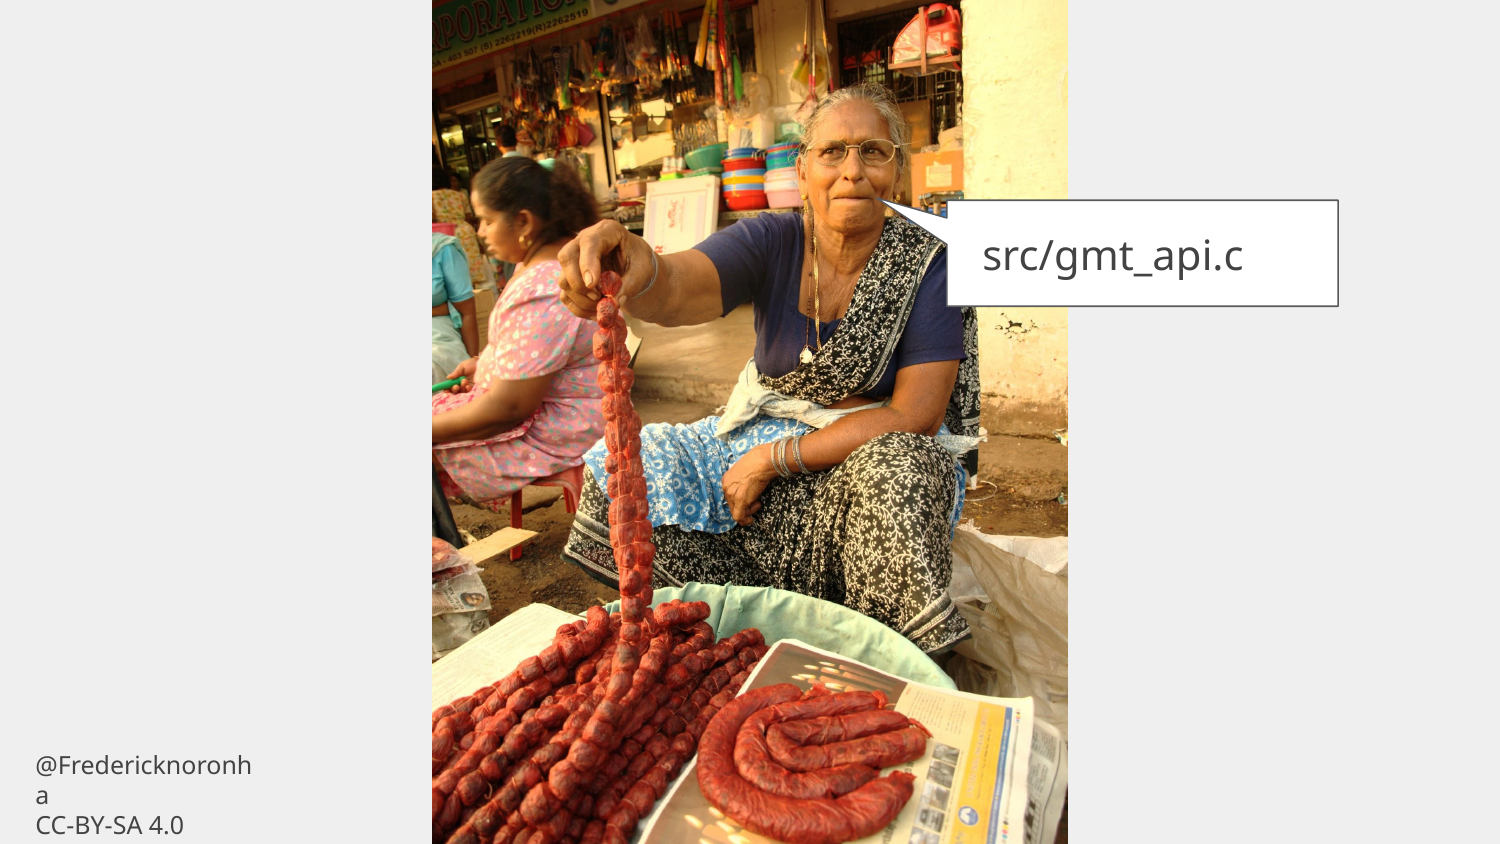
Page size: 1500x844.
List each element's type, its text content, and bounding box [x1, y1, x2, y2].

text_box [876, 197, 1339, 307]
picture [432, 0, 1068, 844]
text_box @Fredericknoronha CC-BY-SA 4.0 [20, 735, 269, 807]
text_box src/gmt_api.c [967, 213, 1383, 278]
